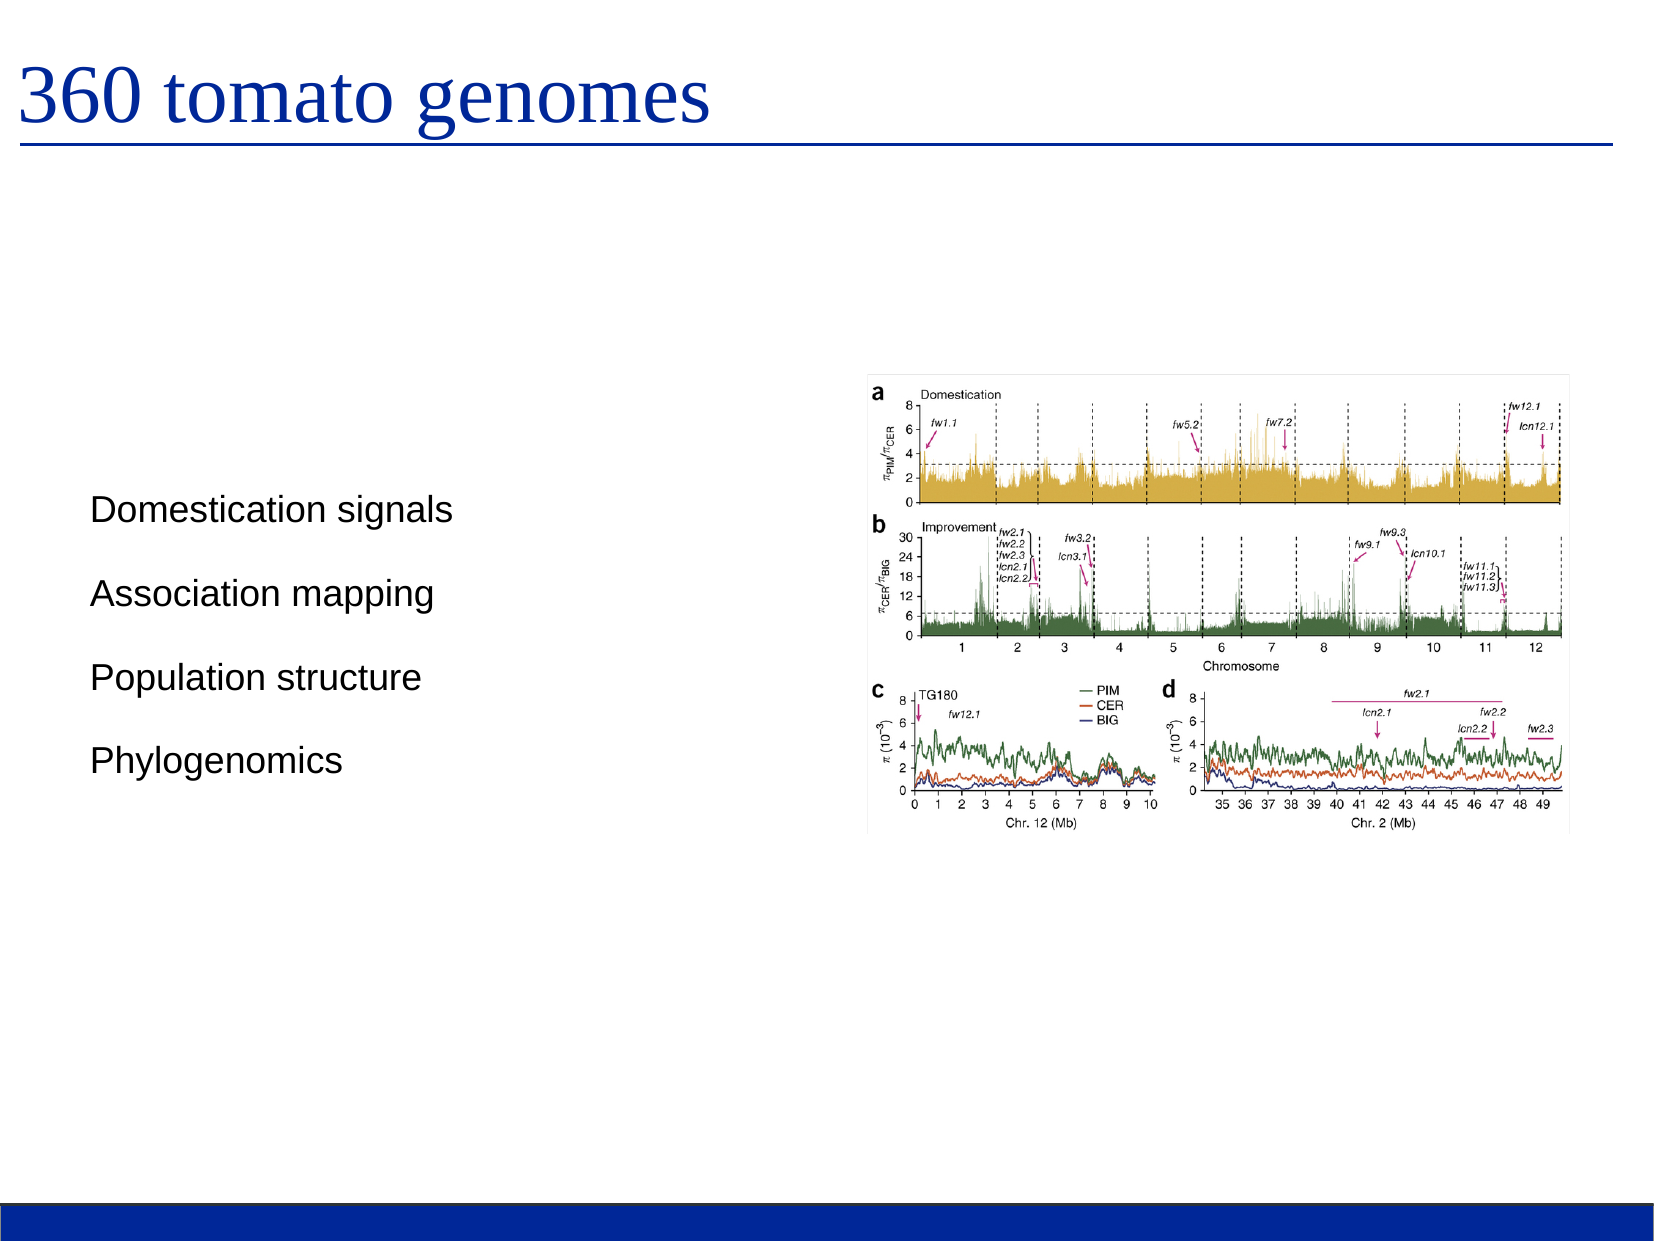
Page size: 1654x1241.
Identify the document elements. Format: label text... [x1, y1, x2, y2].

text_box Domestication signals Association mapping Population structure Phylogenomics [75, 480, 469, 790]
title 360 tomato genomes [17, 0, 1589, 198]
picture [862, 374, 1572, 834]
